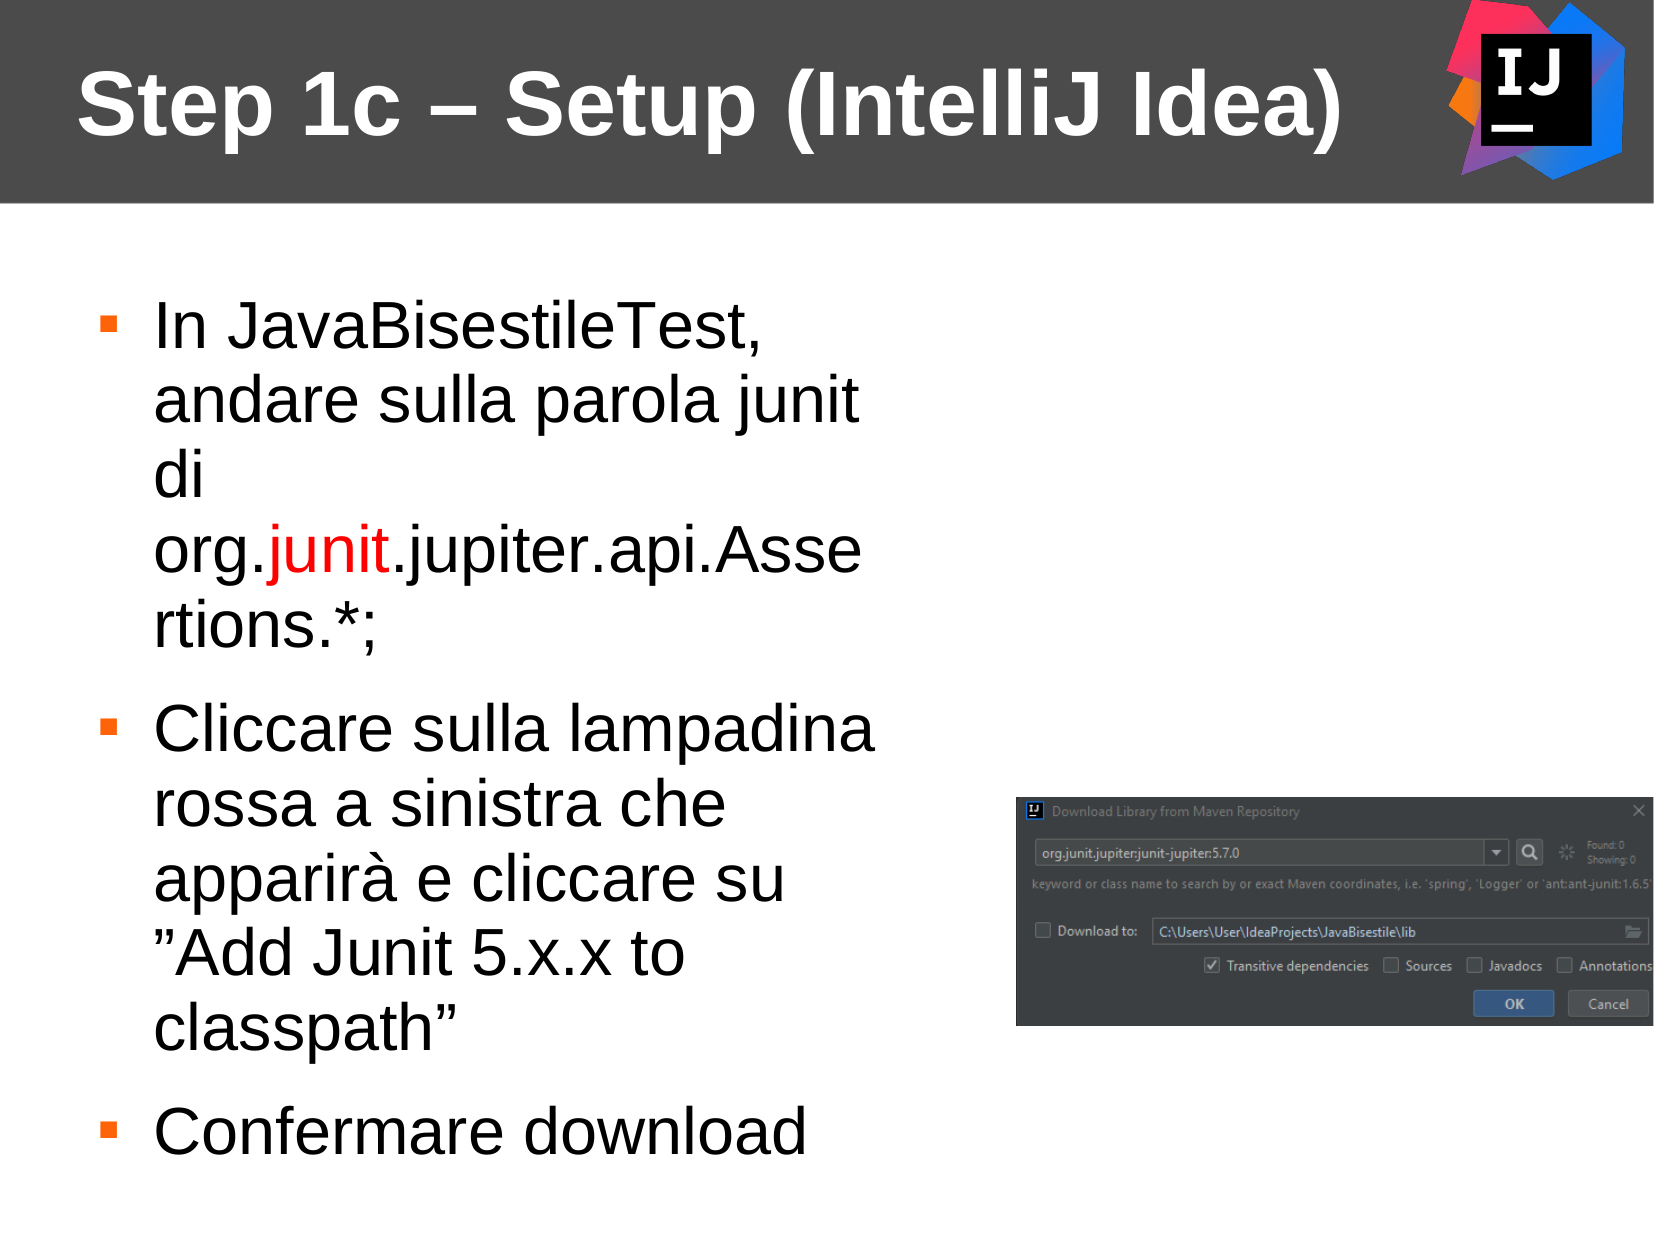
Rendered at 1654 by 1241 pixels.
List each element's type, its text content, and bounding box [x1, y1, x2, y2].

list In JavaBisestileTest, andare sulla parola junit di org.junit.jupiter.api.Assertions.*; Cliccare sulla lampadina rossa a sinistra che apparirà e cliccare su ”Add Junit 5.x.x to classpath” Confermare download [82, 287, 886, 1170]
title Step 1c – Setup (IntelliJ Idea) [76, 0, 1565, 208]
picture [0, 0, 1654, 1241]
